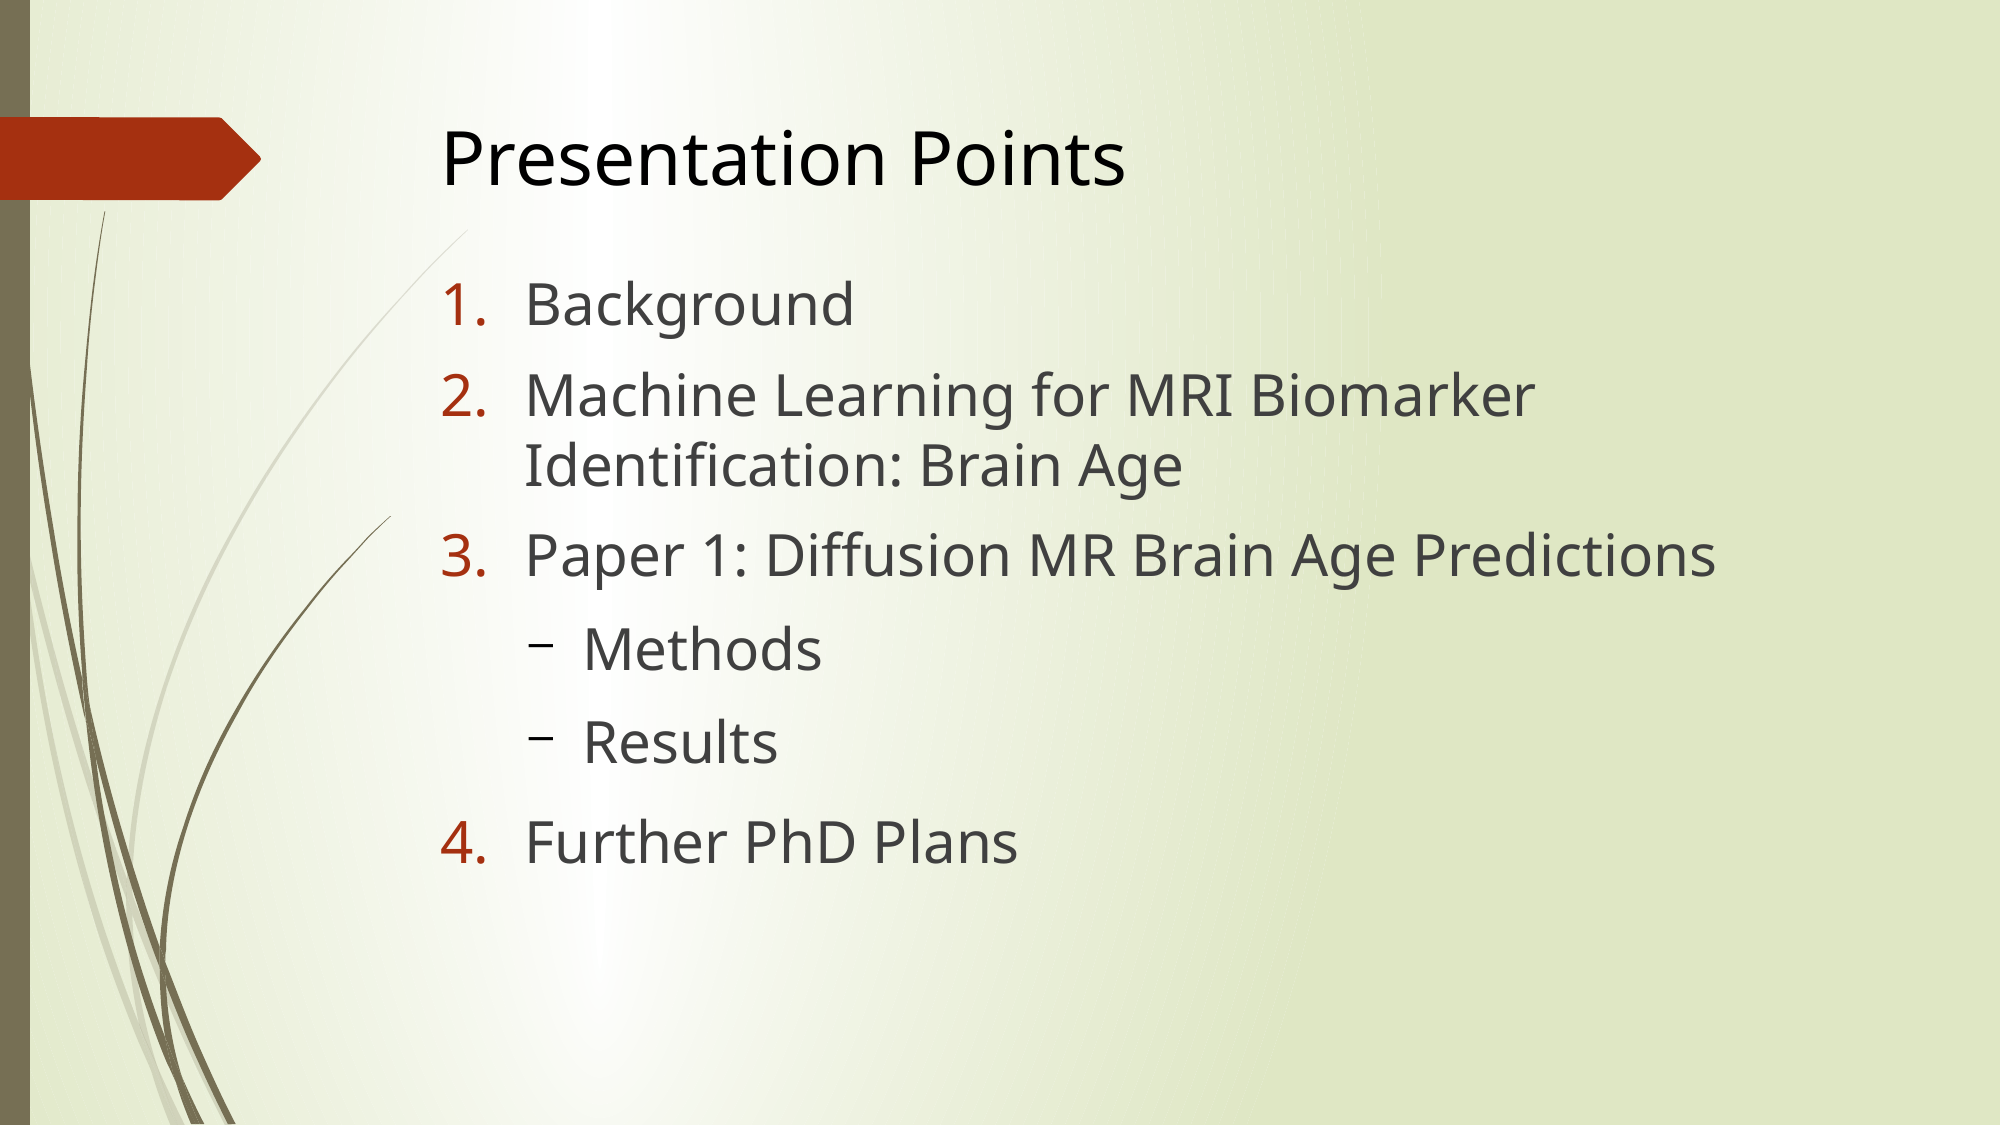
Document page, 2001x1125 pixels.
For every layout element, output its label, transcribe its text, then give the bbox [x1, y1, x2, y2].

title Presentation Points [425, 102, 1888, 313]
list Background Machine Learning for MRI Biomarker Identification: Brain Age Paper 1: Diffusion MR Brain Age Predictions Methods Results Further PhD Plans [425, 259, 1862, 1070]
